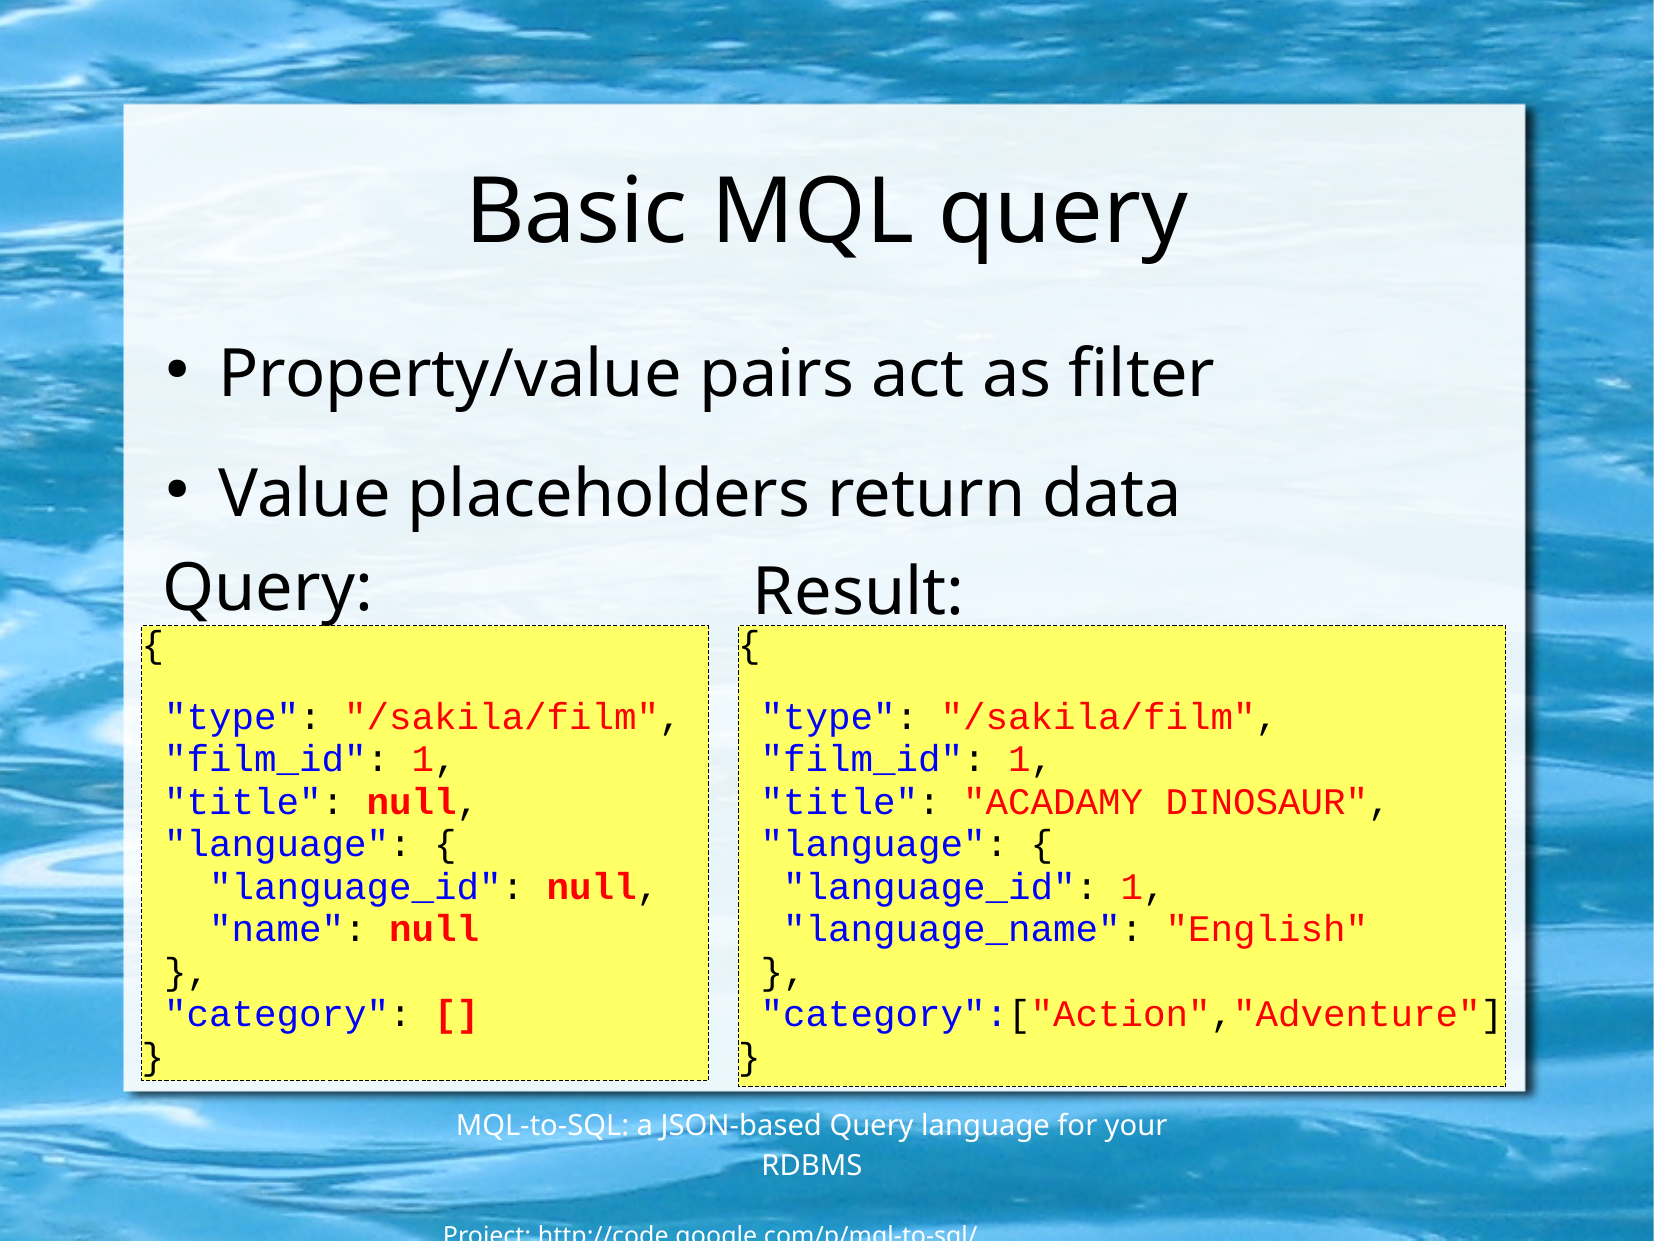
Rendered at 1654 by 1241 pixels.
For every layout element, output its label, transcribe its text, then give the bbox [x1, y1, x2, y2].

picture [795, 1232, 802, 1241]
picture [710, 1232, 717, 1241]
picture [861, 1232, 867, 1241]
picture [876, 1232, 883, 1241]
list { "type": "/sakila/film", "film_id": 1, "title": null, "language": { "language_id": null, "name": null }, "category": [] } [141, 625, 709, 1081]
picture [780, 1232, 787, 1241]
picture [643, 1232, 650, 1241]
picture [575, 1232, 583, 1241]
picture [804, 1232, 810, 1241]
picture [950, 1232, 957, 1241]
picture [725, 1232, 732, 1241]
picture [447, 1228, 454, 1235]
picture [679, 1232, 686, 1241]
title Basic MQL query [147, 118, 1506, 296]
picture [0, 0, 1654, 1241]
picture [694, 1232, 701, 1241]
picture [541, 1232, 548, 1241]
text_box Query: [147, 531, 709, 625]
text_box Result: [738, 535, 1300, 629]
picture [628, 1232, 635, 1241]
picture [852, 1232, 859, 1241]
picture [914, 1232, 921, 1241]
picture [827, 1232, 835, 1241]
picture [471, 1232, 478, 1241]
list { "type": "/sakila/film", "film_id": 1, "title": "ACADAMY DINOSAUR", "language": { "language_id": 1, "language_name": "English" }, "category":["Action","Adventure"] } [738, 625, 1506, 1087]
list Property/value pairs act as filter Value placeholders return data [147, 324, 1506, 526]
